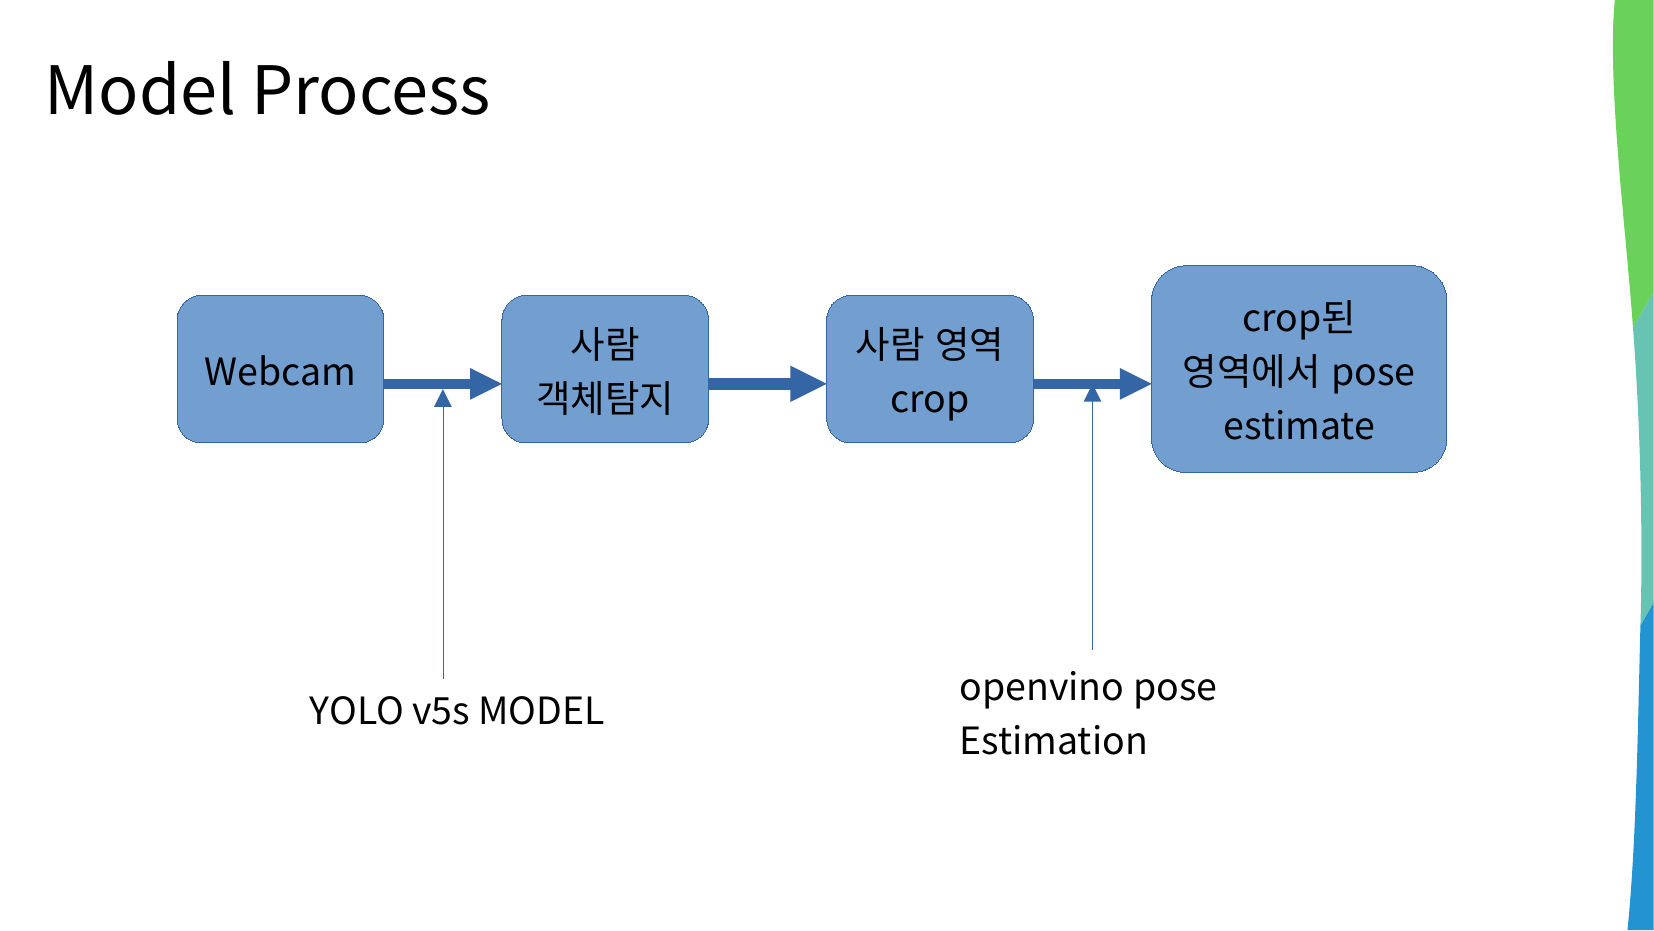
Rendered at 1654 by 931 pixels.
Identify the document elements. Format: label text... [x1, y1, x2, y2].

text_box 사람 영역 crop [826, 295, 1034, 443]
text_box Model Process [29, 29, 709, 238]
text_box crop된 영역에서 pose estimate [1151, 265, 1447, 473]
text_box YOLO v5s MODEL [295, 673, 650, 798]
text_box openvino pose Estimation [944, 649, 1300, 773]
text_box 사람 객체탐지 [501, 295, 709, 443]
text_box Webcam [177, 295, 384, 443]
